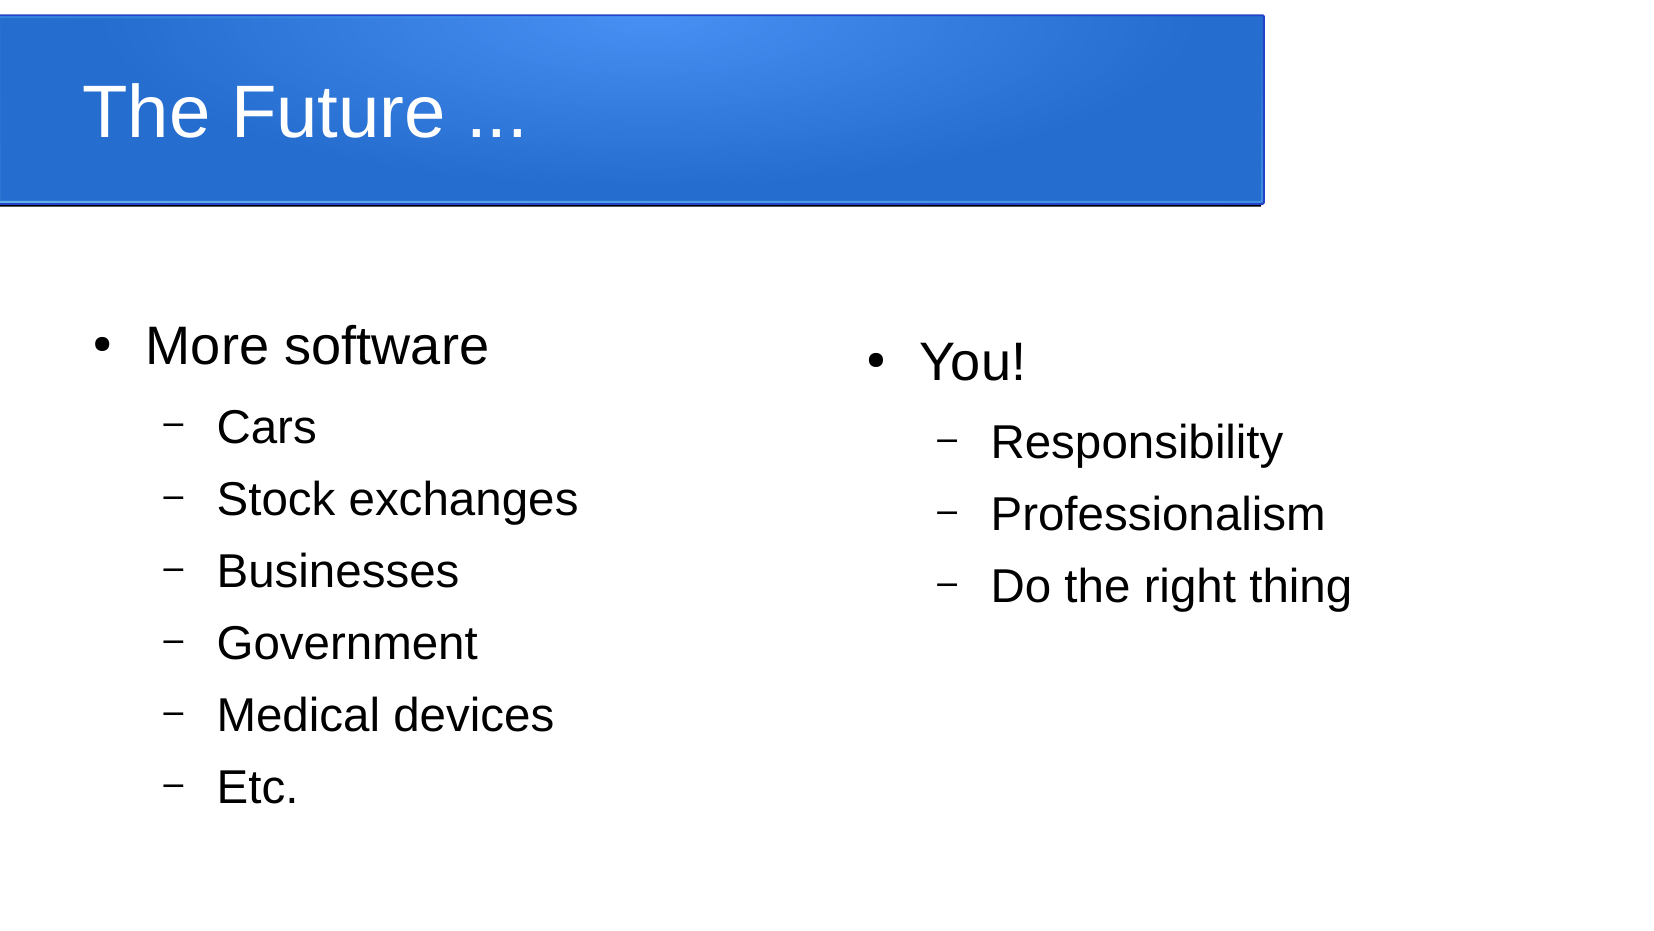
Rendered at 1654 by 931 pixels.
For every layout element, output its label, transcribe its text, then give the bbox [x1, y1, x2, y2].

list More software Cars Stock exchanges Businesses Government Medical devices Etc. [75, 315, 802, 856]
title The Future ... [82, 35, 1235, 189]
list You! Responsibility Professionalism Do the right thing [848, 331, 1576, 781]
